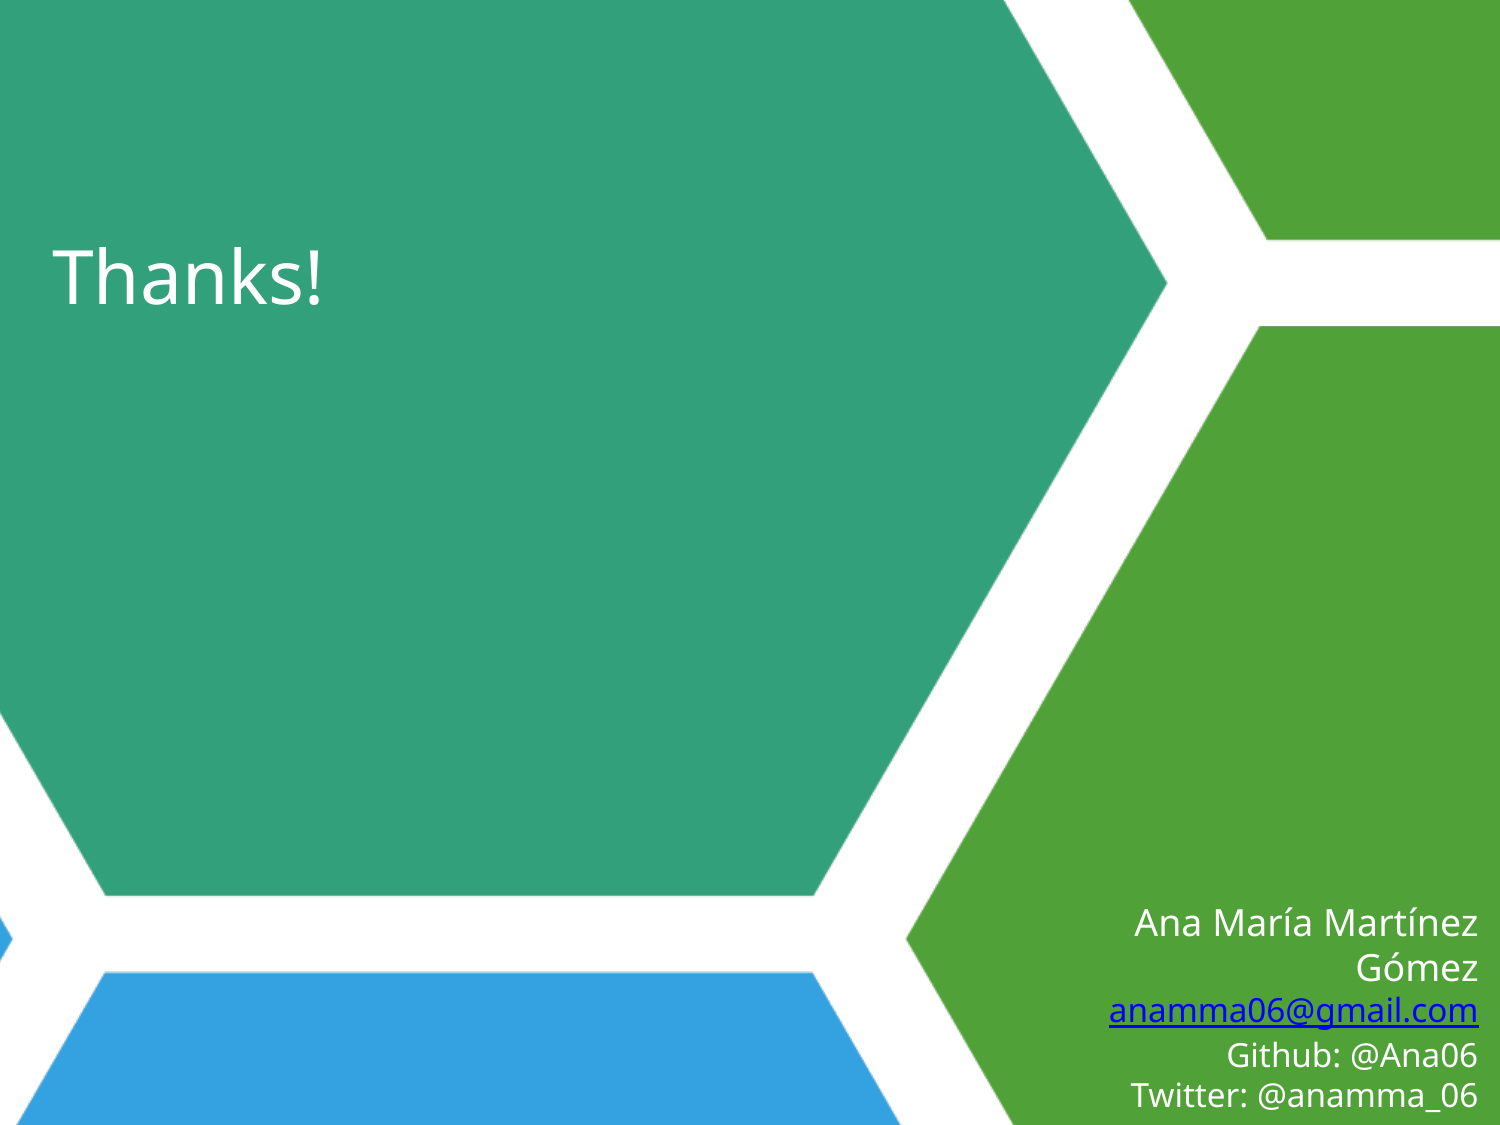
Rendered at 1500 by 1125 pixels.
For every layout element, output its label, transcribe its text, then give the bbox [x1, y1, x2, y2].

text_box Ana María Martínez Gómez anamma06@gmail.com Github: @Ana06 Twitter: @anamma_06 [1000, 892, 1494, 1125]
text_box Thanks! [52, 147, 1099, 401]
picture [0, 0, 1500, 1125]
